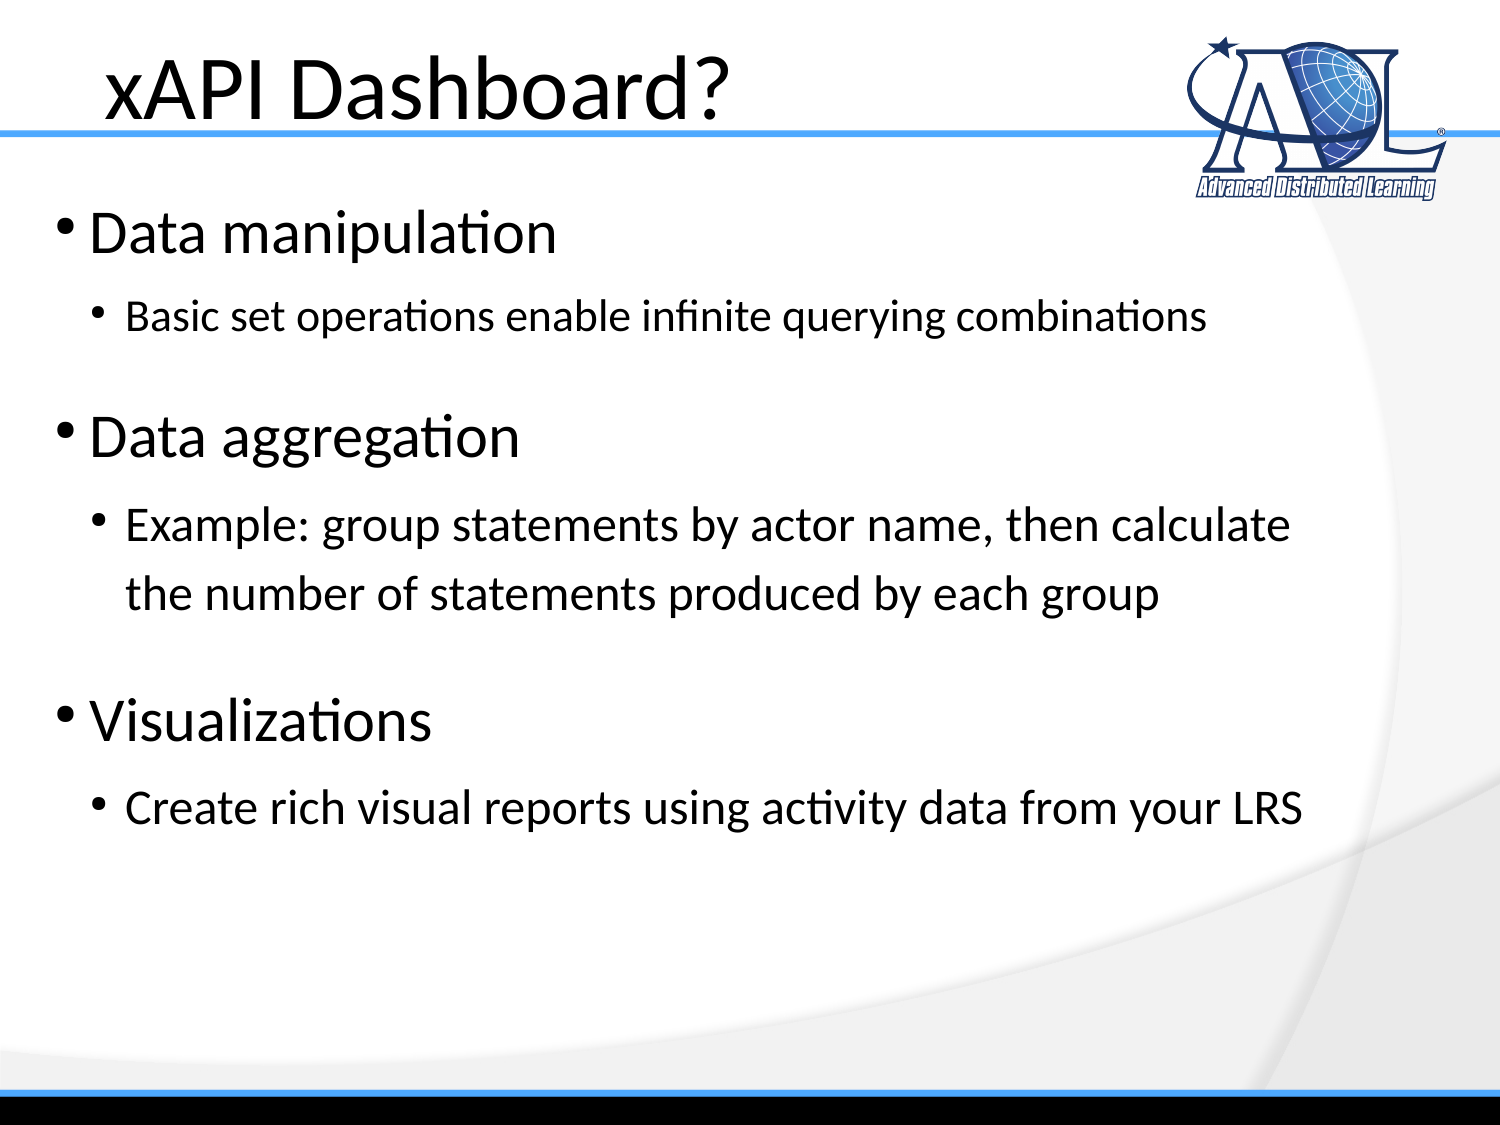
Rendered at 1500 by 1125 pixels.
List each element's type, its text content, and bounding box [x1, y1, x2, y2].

picture [0, 0, 1500, 1125]
title xAPI Dashboard? [89, 20, 1417, 129]
text_box Data manipulation Basic set operations enable infinite querying combinations Data aggregation Example: group statements by actor name, then calculate the number of statements produced by each group Visualizations Create rich visual reports using activity data from your LRS [39, 197, 1356, 1021]
